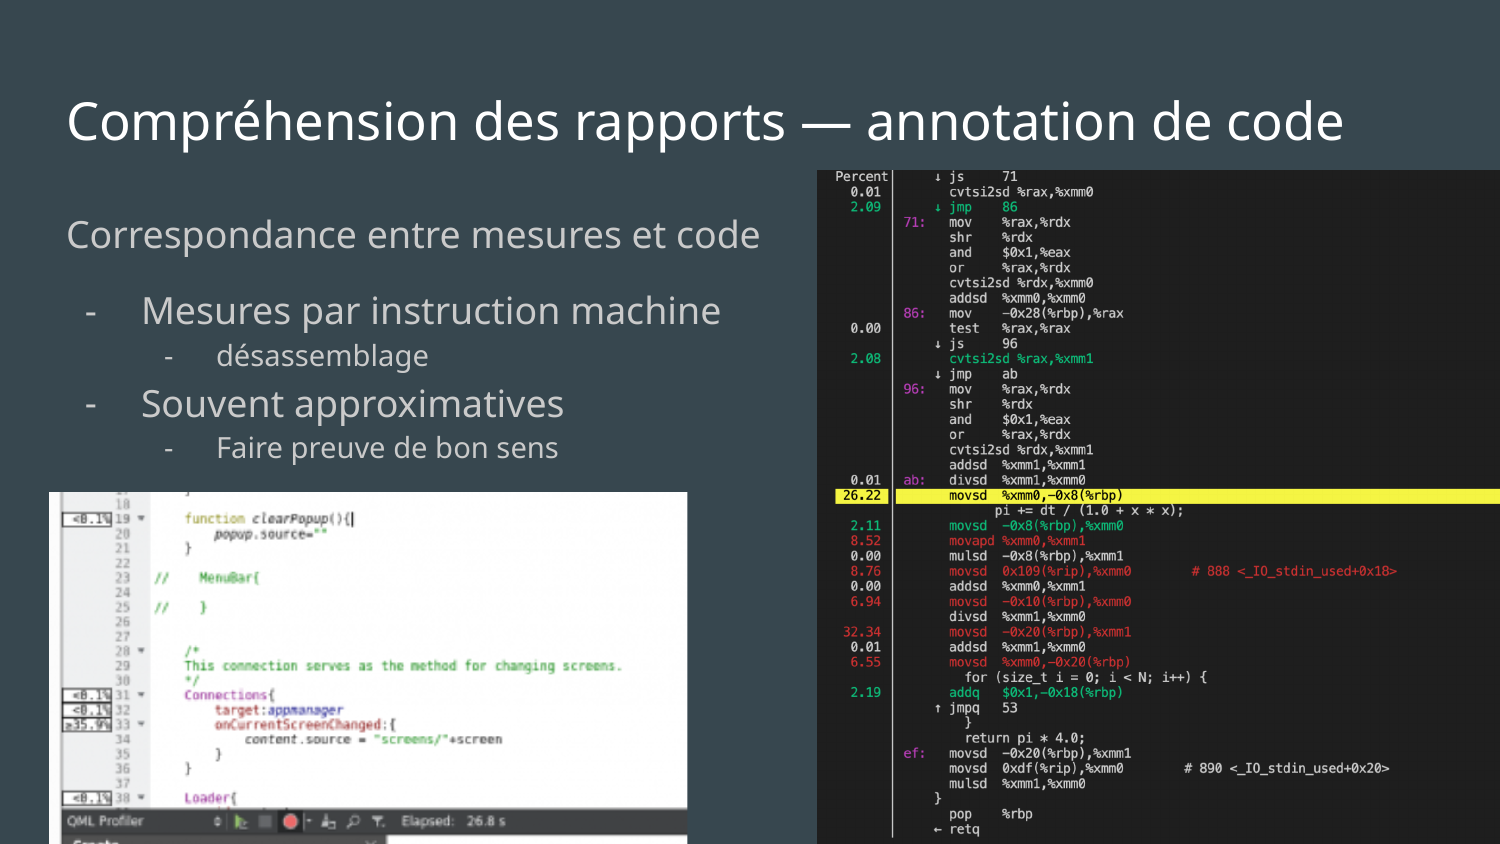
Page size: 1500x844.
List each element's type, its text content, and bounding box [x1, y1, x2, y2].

title Compréhension des rapports — annotation de code [51, 72, 1449, 167]
picture [49, 492, 688, 844]
list Correspondance entre mesures et code Mesures par instruction machine désassemblage Souvent approximatives Faire preuve de bon sens [51, 189, 817, 750]
picture [817, 170, 1500, 844]
